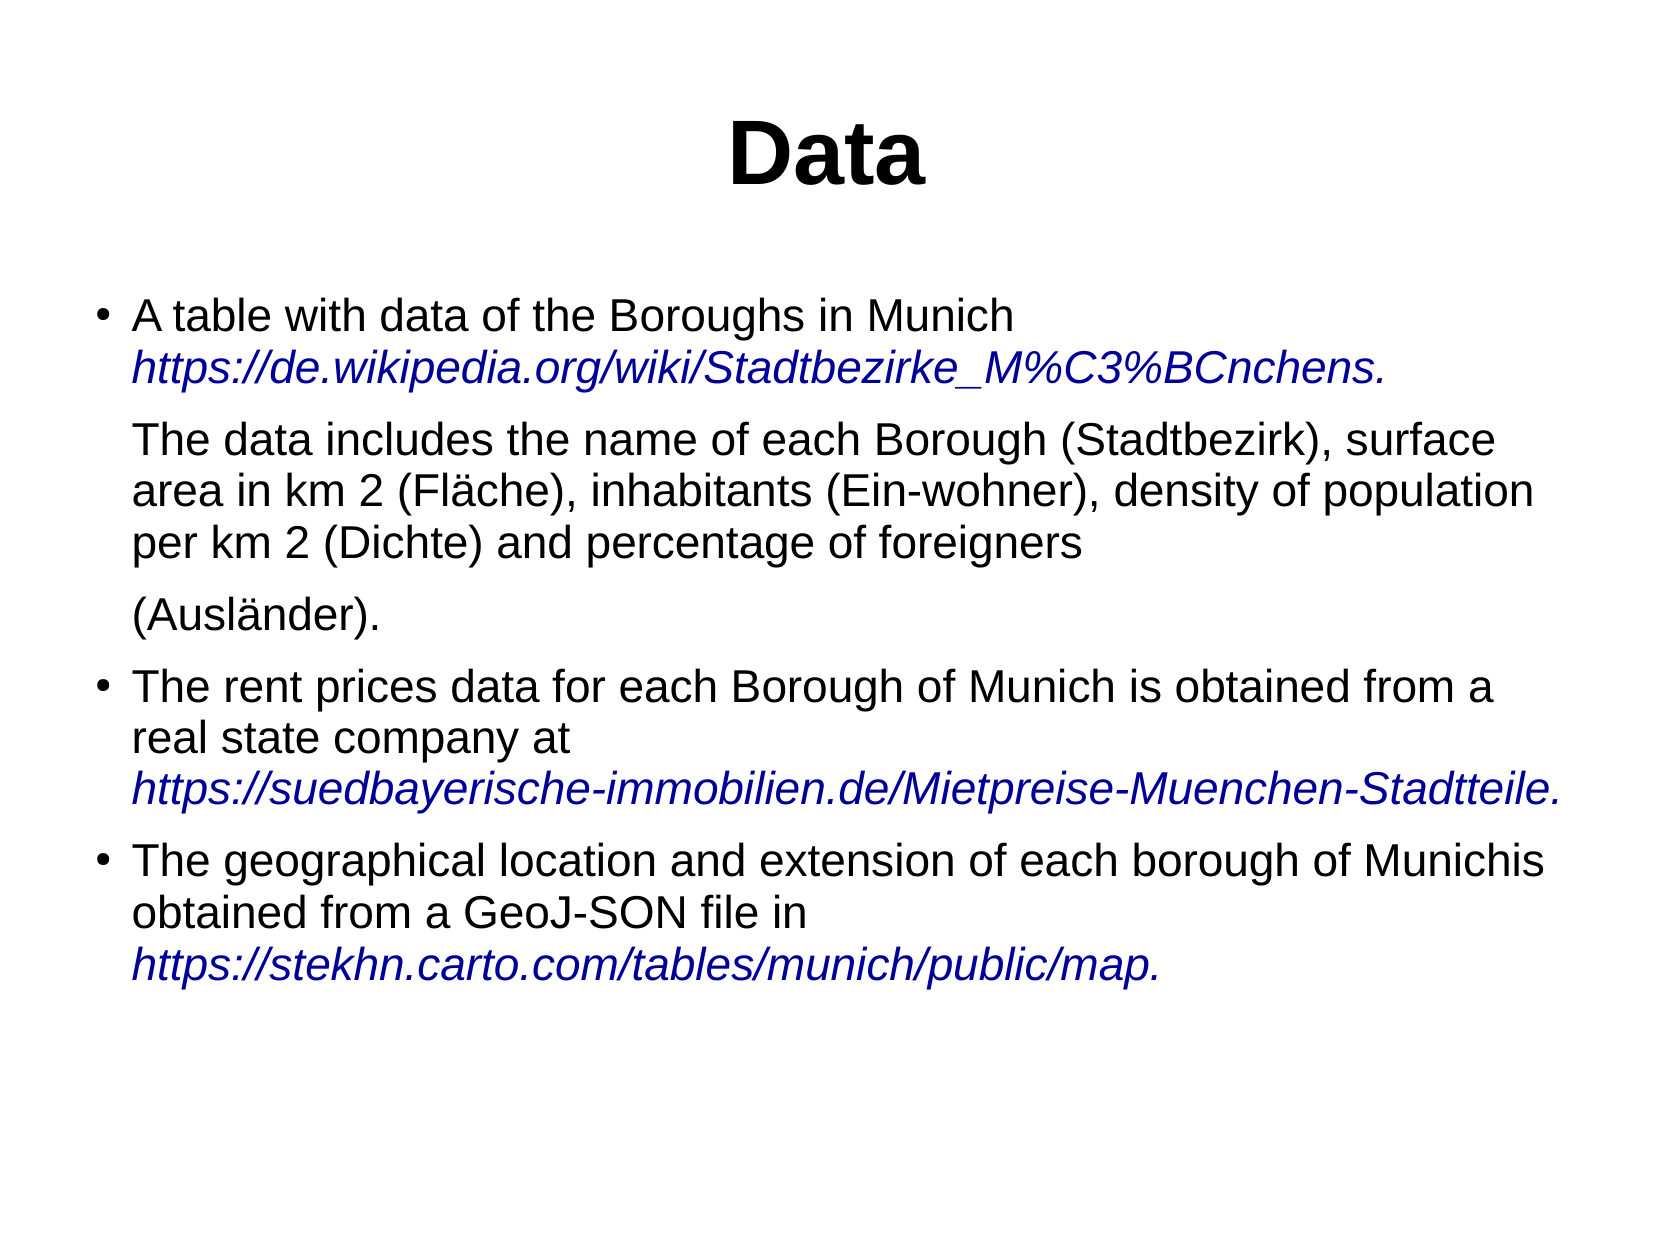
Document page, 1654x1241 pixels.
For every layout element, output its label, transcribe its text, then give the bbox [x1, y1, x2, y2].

title Data [82, 49, 1571, 257]
list A table with data of the Boroughs in Munich https://de.wikipedia.org/wiki/Stadtbezirke_M%C3%BCnchens. The data includes the name of each Borough (Stadtbezirk), surface area in km 2 (Fläche), inhabitants (Ein-wohner), density of population per km 2 (Dichte) and percentage of foreigners (Ausländer). The rent prices data for each Borough of Munich is obtained from a real state company at https://suedbayerische-immobilien.de/Mietpreise-Muenchen-Stadtteile. The geographical location and extension of each borough of Munichis obtained from a GeoJ-SON file in https://stekhn.carto.com/tables/munich/public/map. [82, 290, 1571, 1010]
